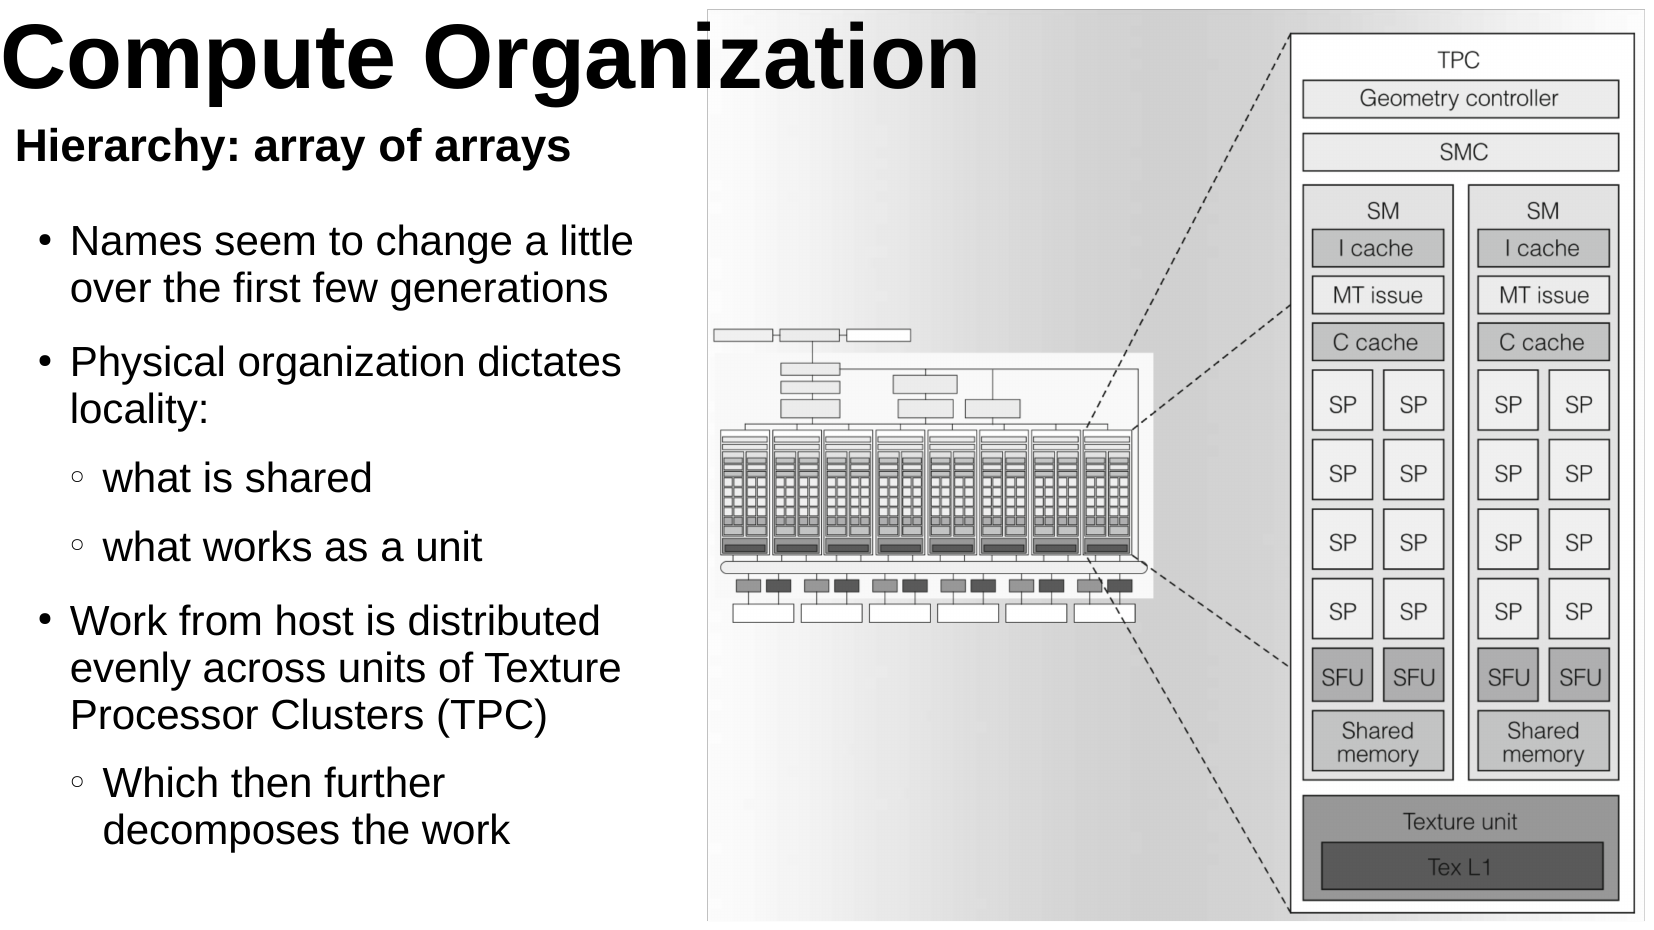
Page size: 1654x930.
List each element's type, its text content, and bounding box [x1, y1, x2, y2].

text_box Hierarchy: array of arrays [0, 112, 826, 188]
list Names seem to change a little over the first few generations Physical organization dictates locality: what is shared what works as a unit Work from host is distributed evenly across units of Texture Processor Clusters (TPC) Which then further decomposes the work [37, 217, 638, 901]
title Compute Organization [0, 0, 1488, 113]
picture [698, 0, 1653, 930]
